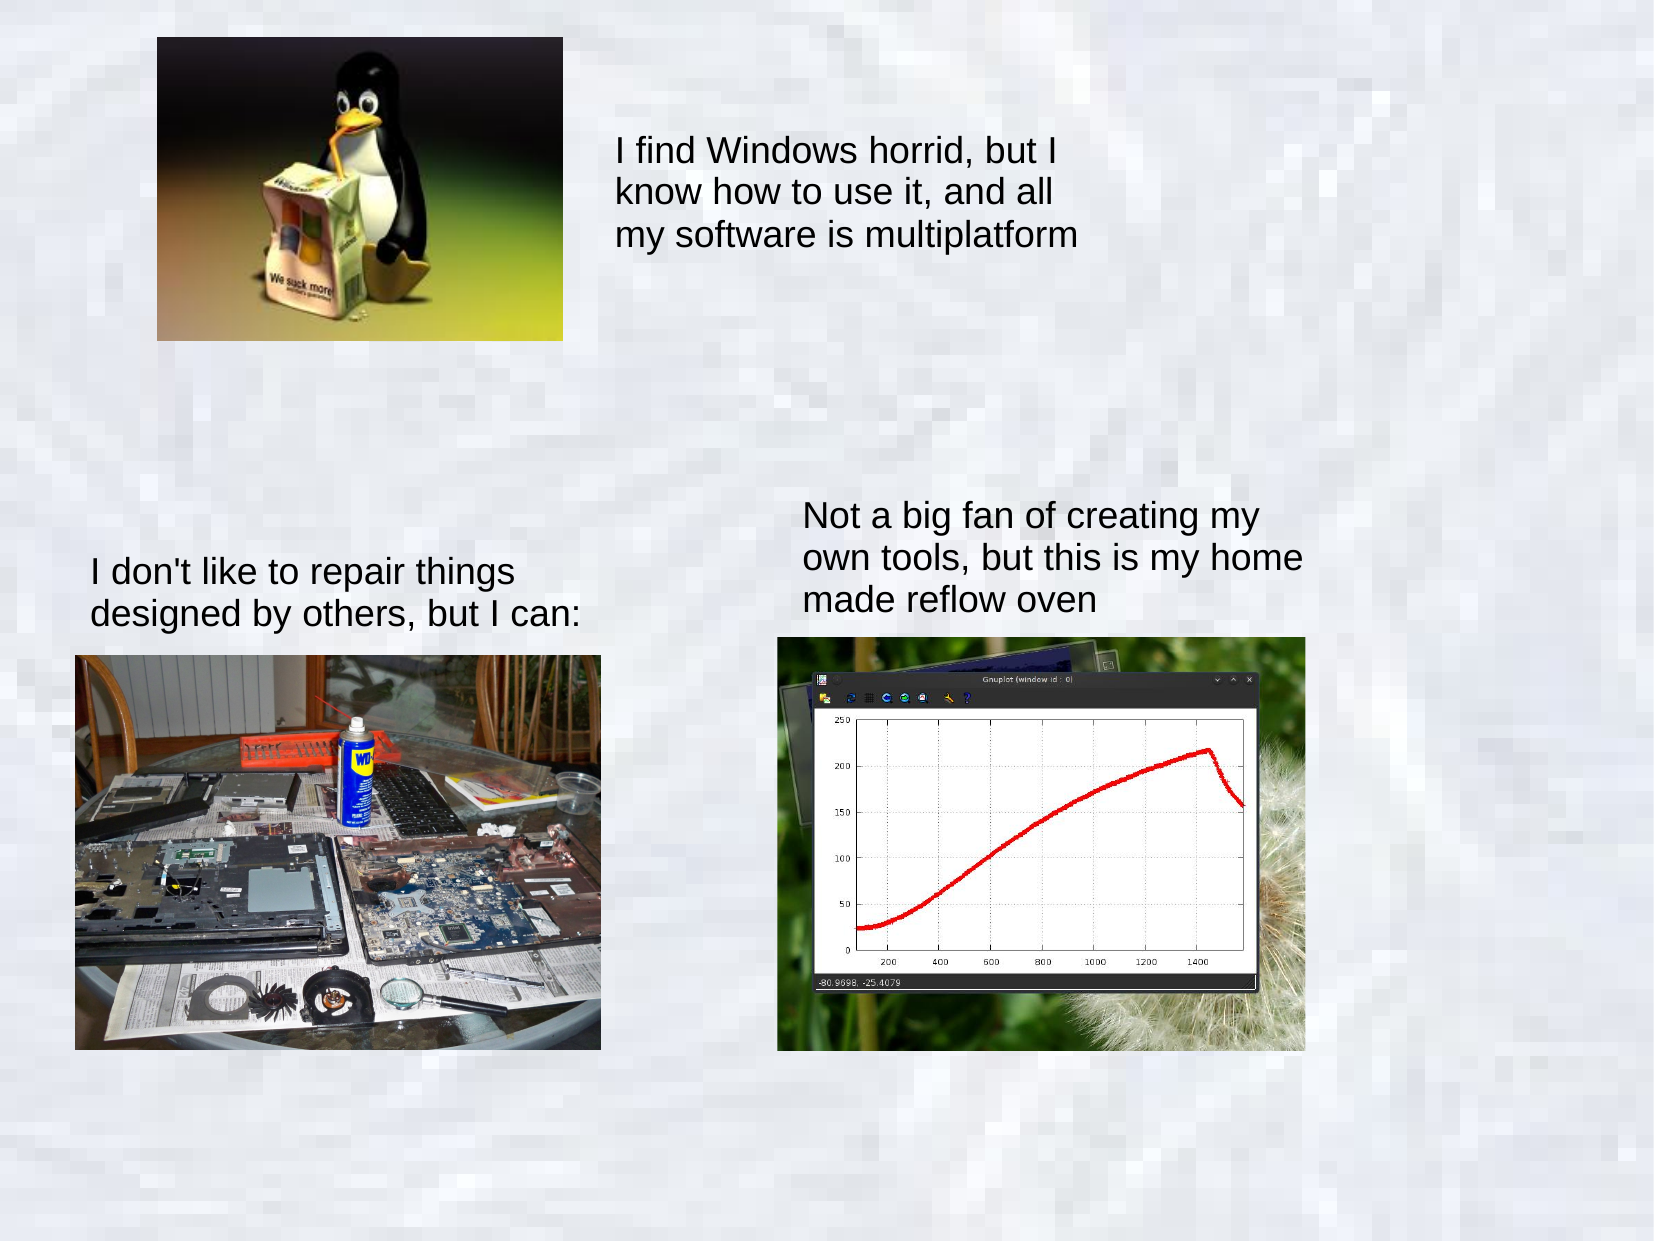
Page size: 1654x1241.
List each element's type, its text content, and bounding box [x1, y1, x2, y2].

text_box Not a big fan of creating my own tools, but this is my home made reflow oven [787, 487, 1351, 629]
text_box I find Windows horrid, but I know how to use it, and all my software is multiplatform [600, 121, 1126, 263]
text_box I don't like to repair things designed by others, but I can: [75, 543, 676, 643]
picture [0, 0, 1654, 1241]
